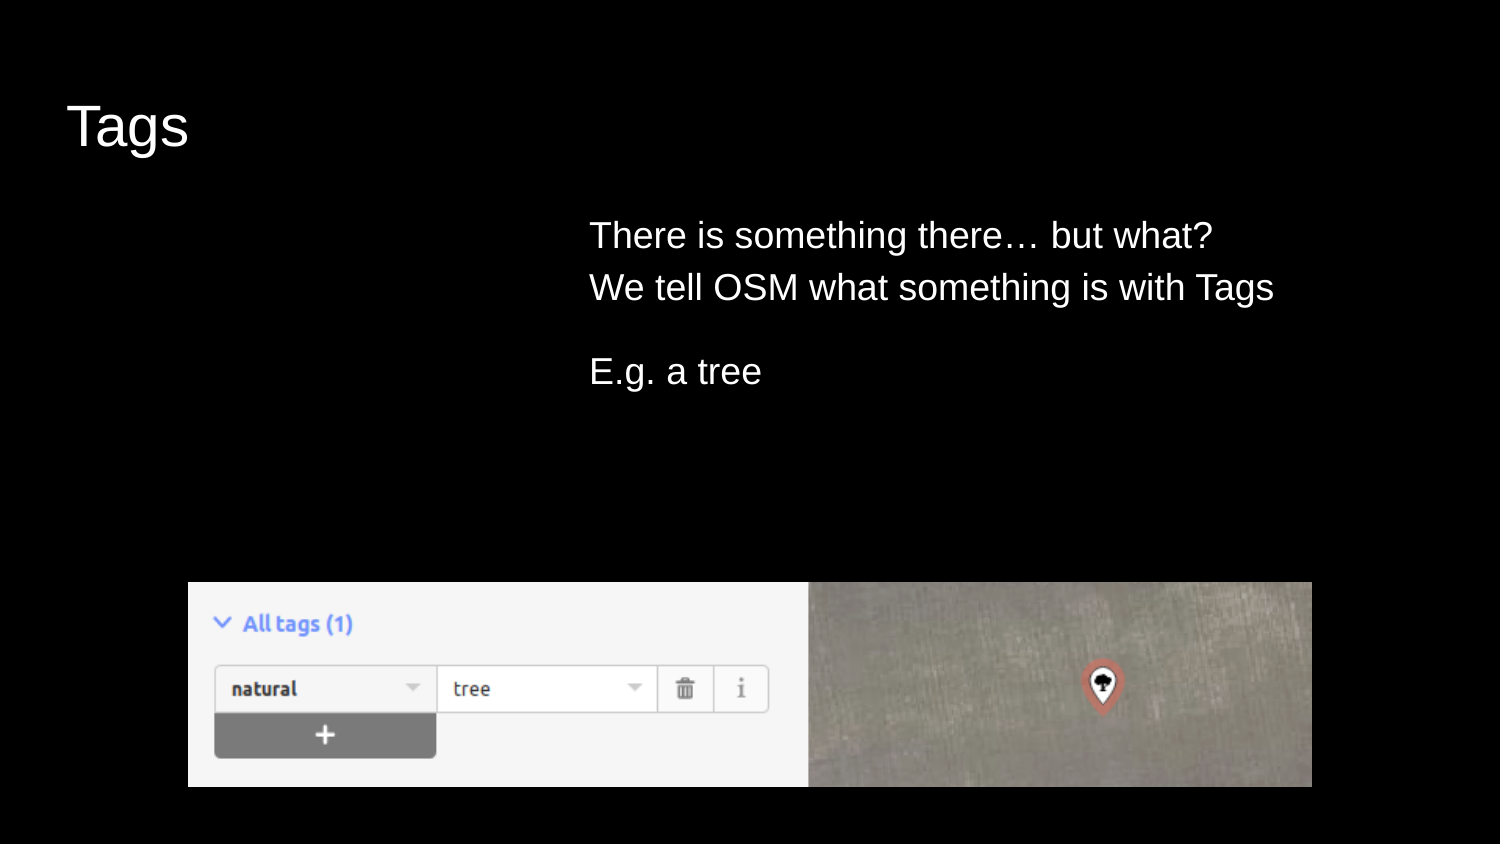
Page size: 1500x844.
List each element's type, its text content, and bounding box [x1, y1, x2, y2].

picture [188, 582, 1312, 787]
list There is something there… but what? We tell OSM what something is with Tags E.g. a tree [574, 189, 1449, 750]
title Tags [51, 72, 1449, 167]
